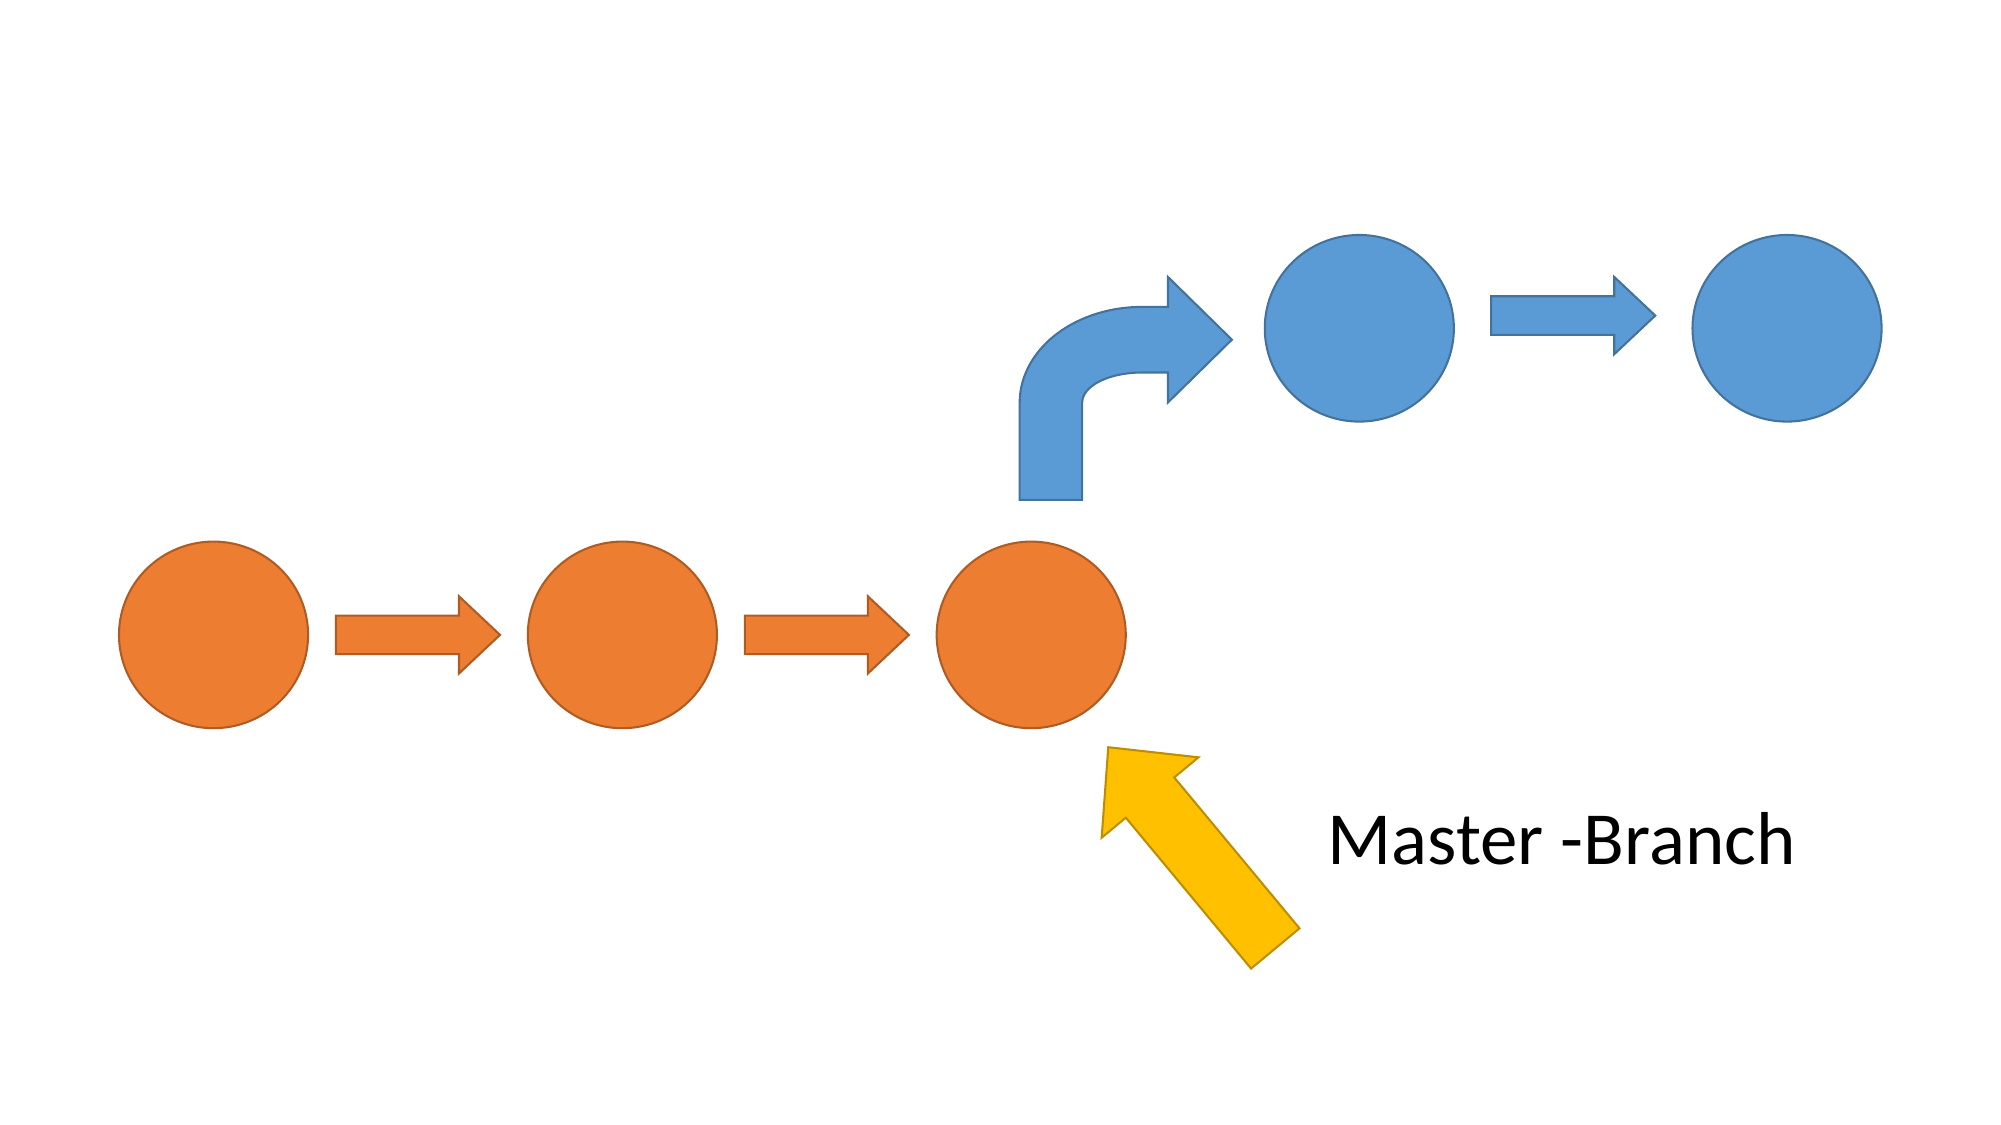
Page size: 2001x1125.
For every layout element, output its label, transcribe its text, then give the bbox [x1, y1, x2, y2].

text_box [1491, 276, 1656, 355]
text_box [744, 596, 909, 674]
text_box [1692, 234, 1882, 422]
text_box [1101, 747, 1300, 969]
text_box [527, 541, 717, 729]
text_box [1019, 276, 1232, 500]
text_box [335, 596, 501, 674]
text_box [936, 541, 1126, 729]
text_box Master -Branch [1312, 782, 1842, 887]
text_box [118, 541, 309, 729]
text_box [1264, 234, 1454, 422]
